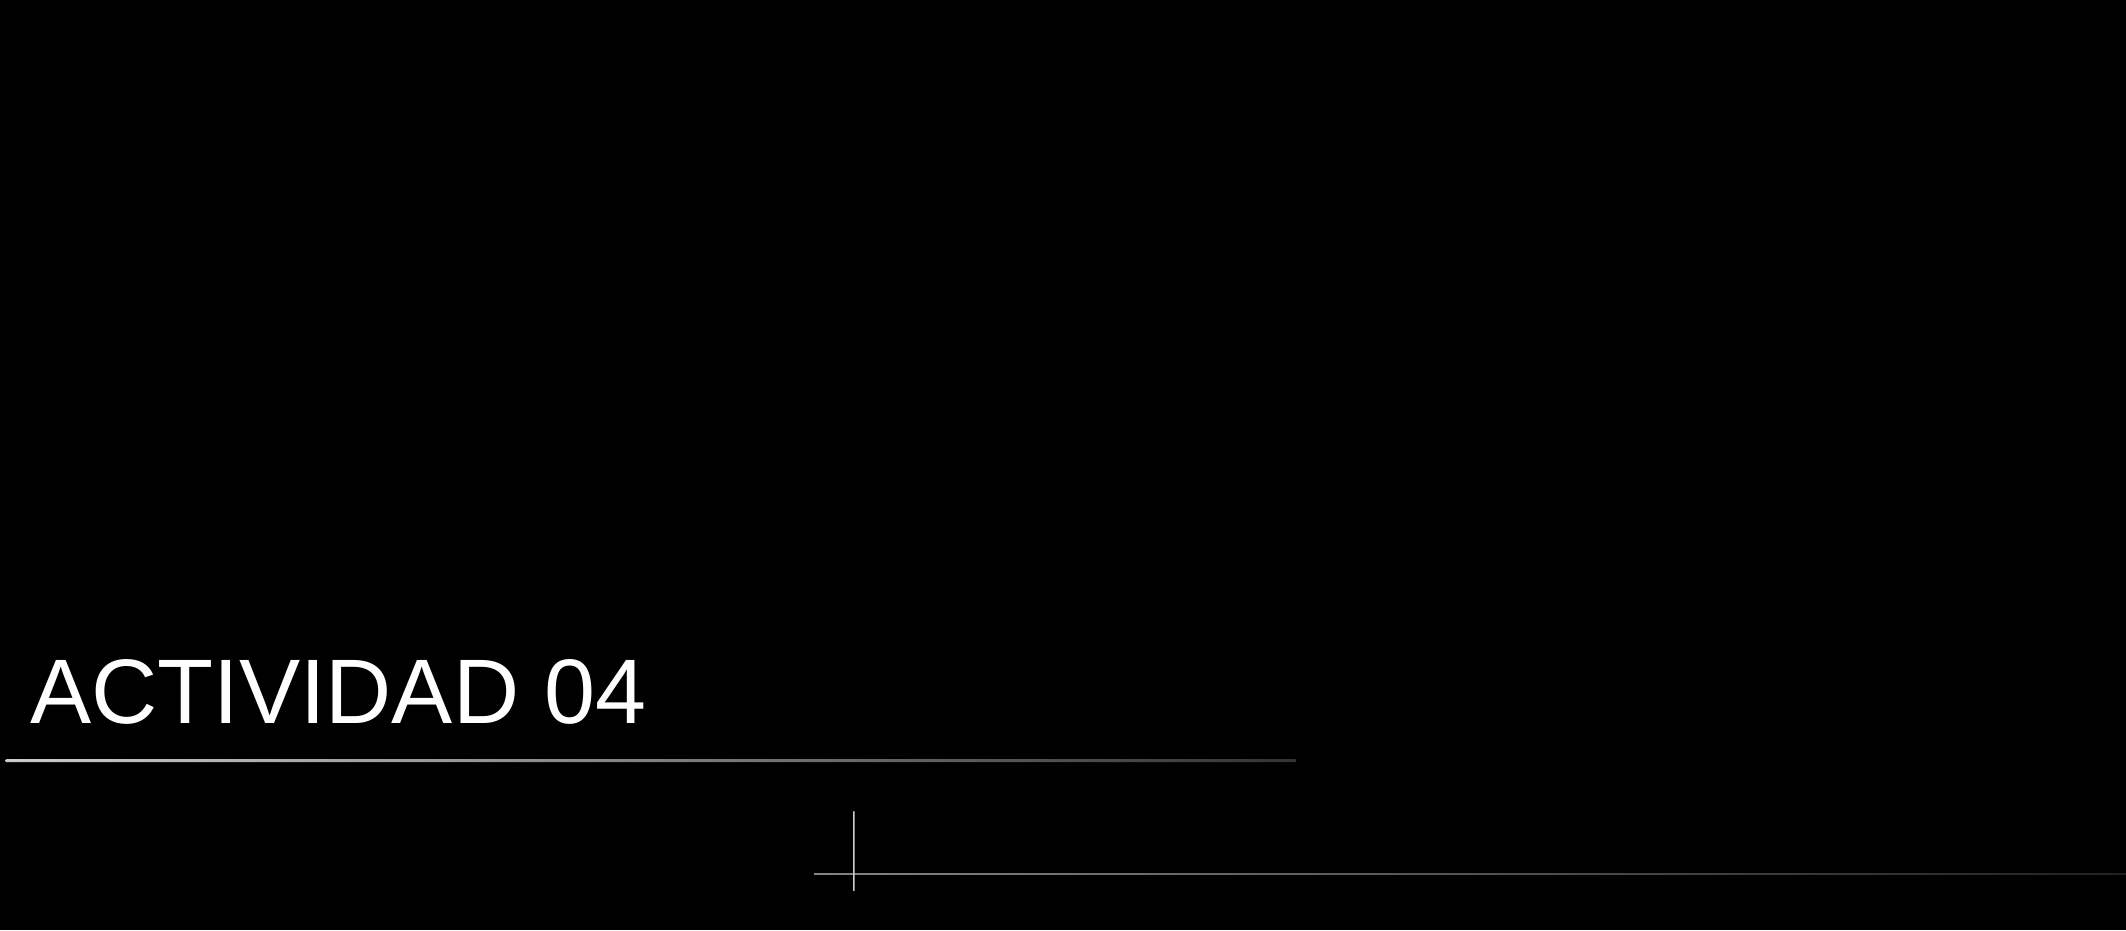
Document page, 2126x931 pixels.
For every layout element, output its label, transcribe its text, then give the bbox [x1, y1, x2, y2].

title ACTIVIDAD 04 [30, 588, 1929, 795]
